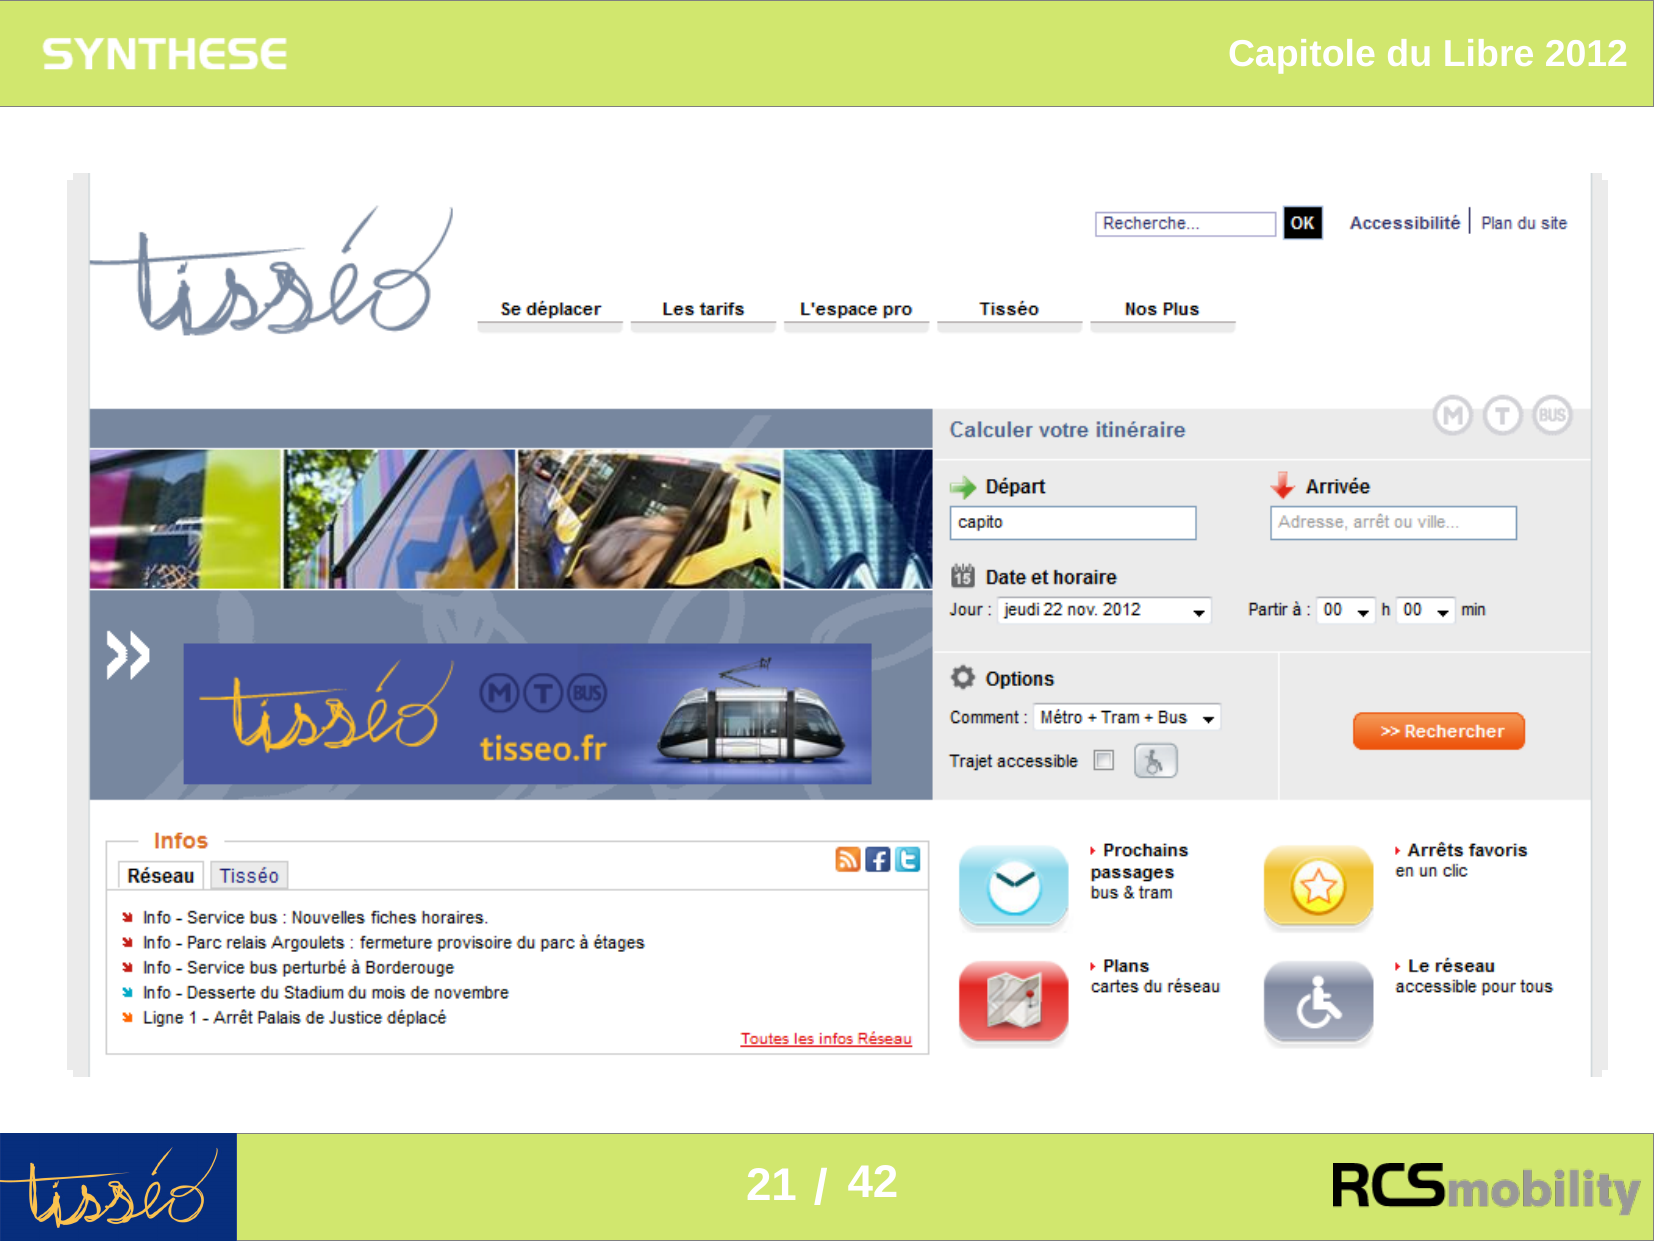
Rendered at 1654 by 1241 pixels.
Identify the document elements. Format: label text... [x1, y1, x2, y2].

text_box / [237, 1133, 1654, 1241]
picture [1333, 1163, 1642, 1217]
text_box <numéro> [560, 1151, 812, 1241]
picture [0, 1133, 237, 1241]
text_box 42 [832, 1149, 968, 1229]
picture [67, 173, 1608, 1077]
picture [41, 35, 292, 73]
text_box Capitole du Libre 2012 [0, 0, 1654, 107]
